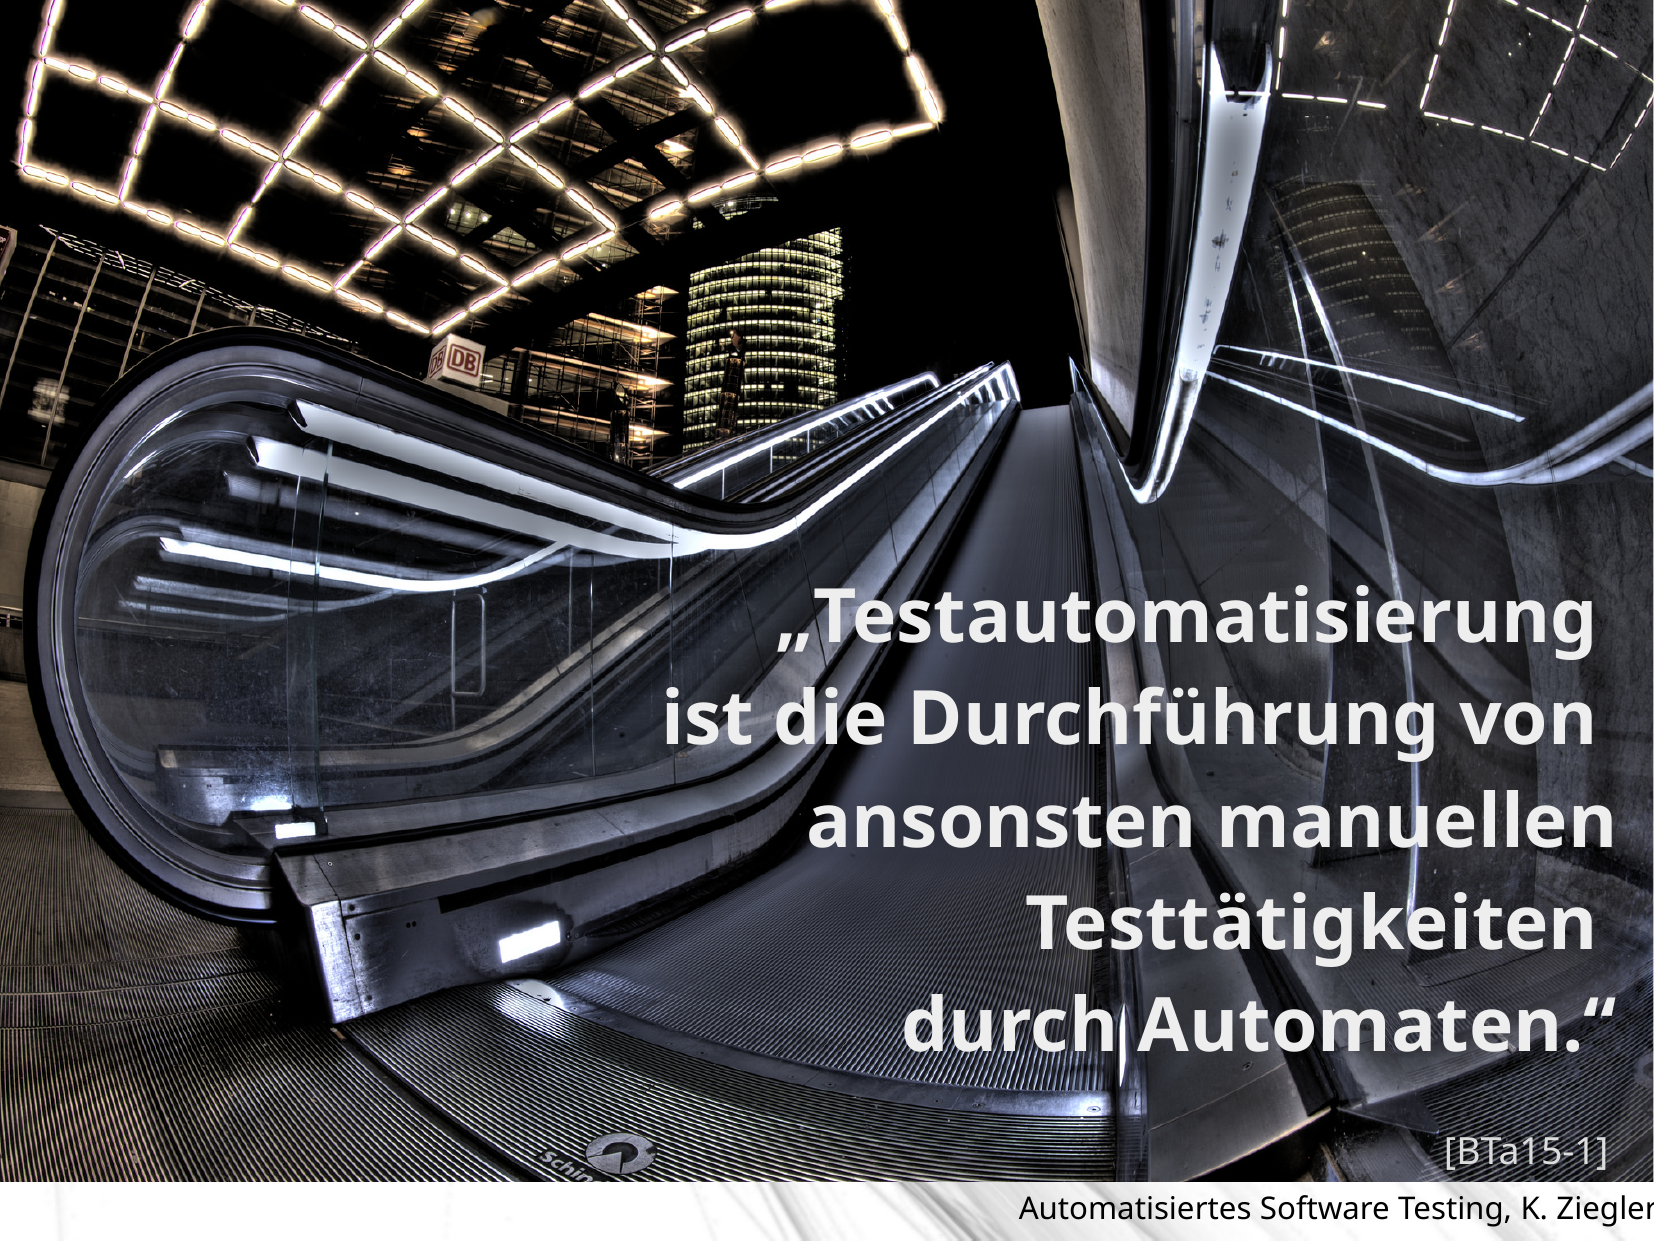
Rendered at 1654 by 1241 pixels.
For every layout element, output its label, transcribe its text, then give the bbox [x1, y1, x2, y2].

picture [0, 0, 1654, 1241]
text_box „Testautomatisierung ist die Durchführung von ansonsten manuellen Testtätigkeiten durch Automaten.“ [BTa15-1] [248, 555, 1642, 1013]
text_box Automatisiertes Software Testing, K. Ziegler [1003, 1178, 1654, 1241]
